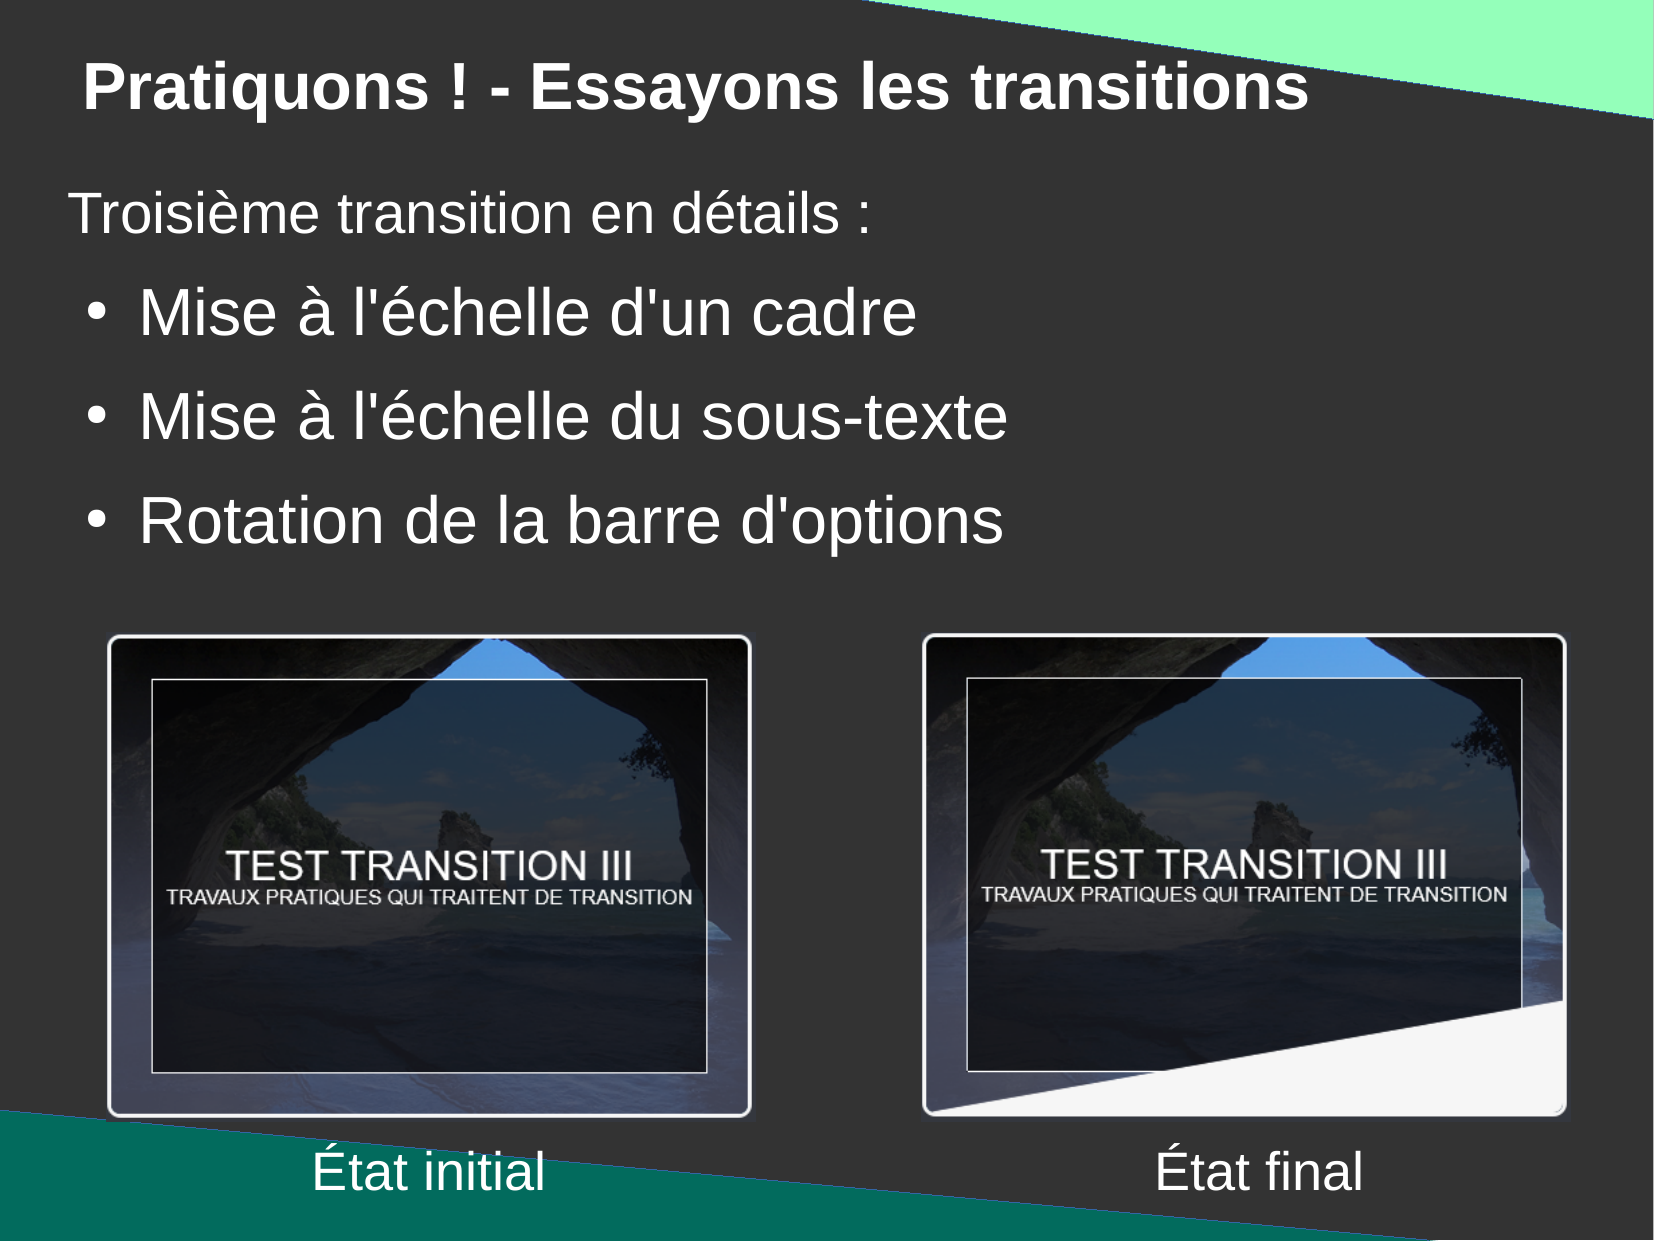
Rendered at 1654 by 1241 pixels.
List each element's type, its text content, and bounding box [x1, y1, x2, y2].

title Pratiquons ! - Essayons les transitions [82, 49, 1630, 199]
list Troisième transition en détails : Mise à l'échelle d'un cadre Mise à l'échelle du sous-texte Rotation de la barre d'options [67, 180, 1607, 567]
picture [921, 632, 1571, 1123]
picture [106, 632, 756, 1123]
title État final [1122, 1141, 1398, 1217]
title État initial [291, 1141, 567, 1217]
text_box [862, 0, 1654, 120]
